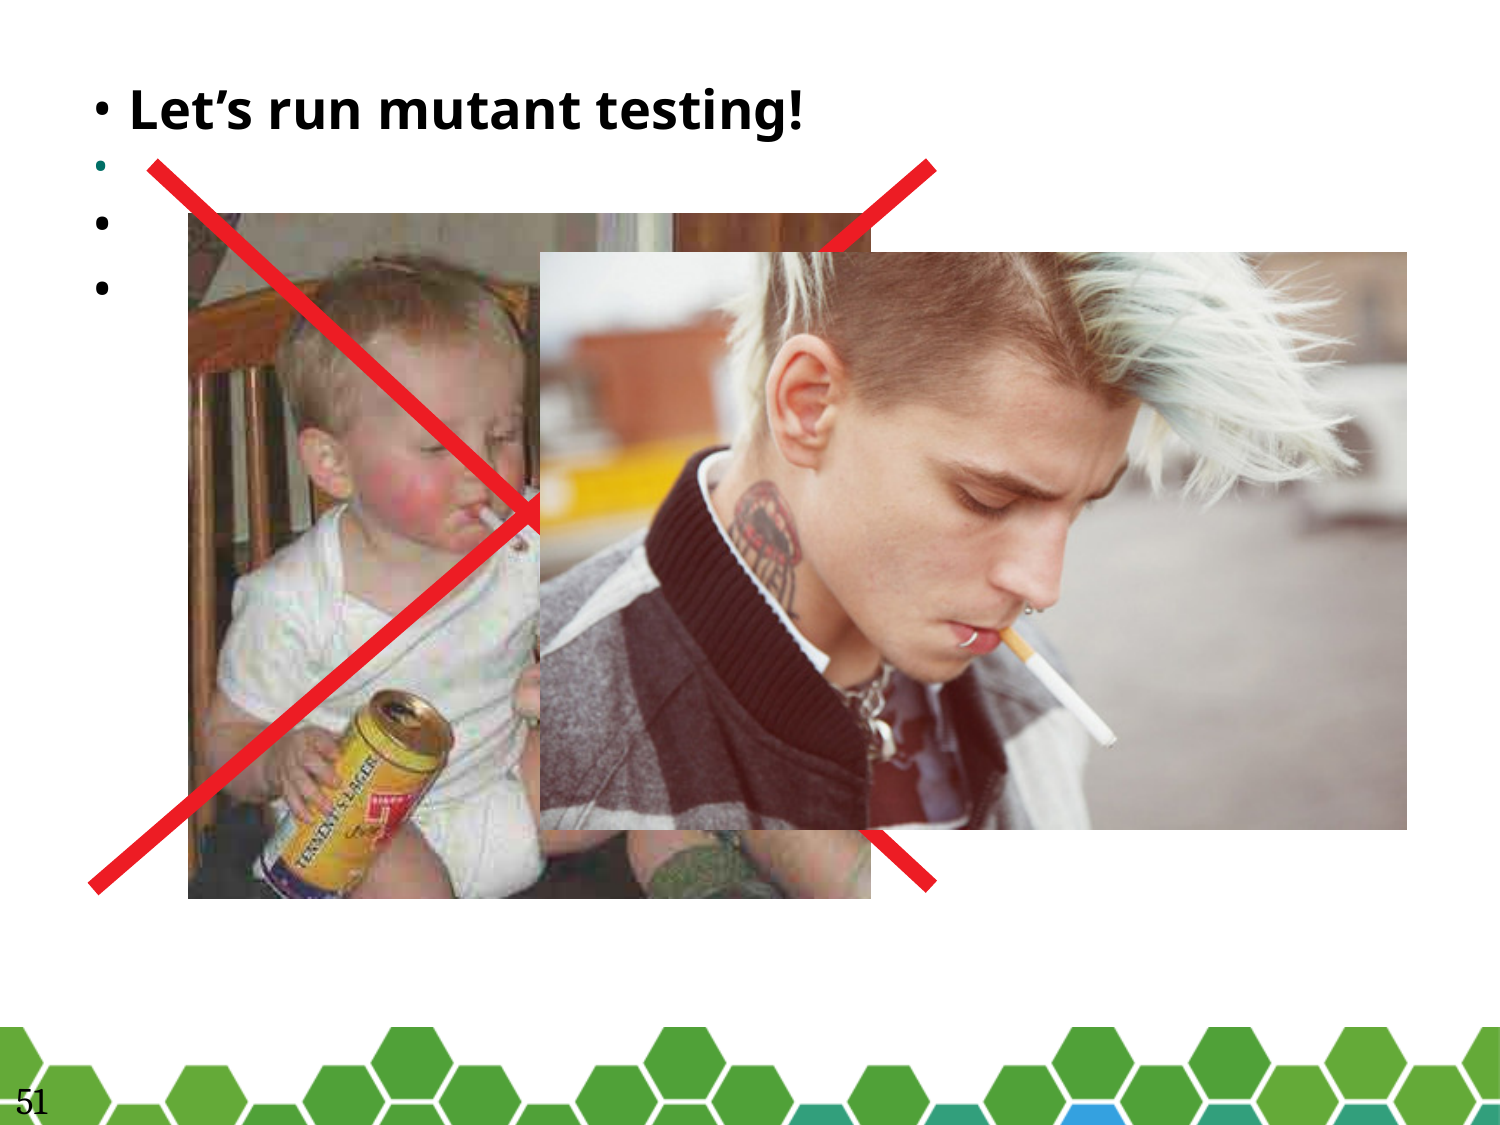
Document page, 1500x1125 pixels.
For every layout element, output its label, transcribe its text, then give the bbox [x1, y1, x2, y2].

picture [188, 213, 514, 795]
picture [0, 1027, 1500, 1125]
picture [188, 213, 1407, 899]
text_box Let’s run mutant testing! [92, 75, 1467, 728]
